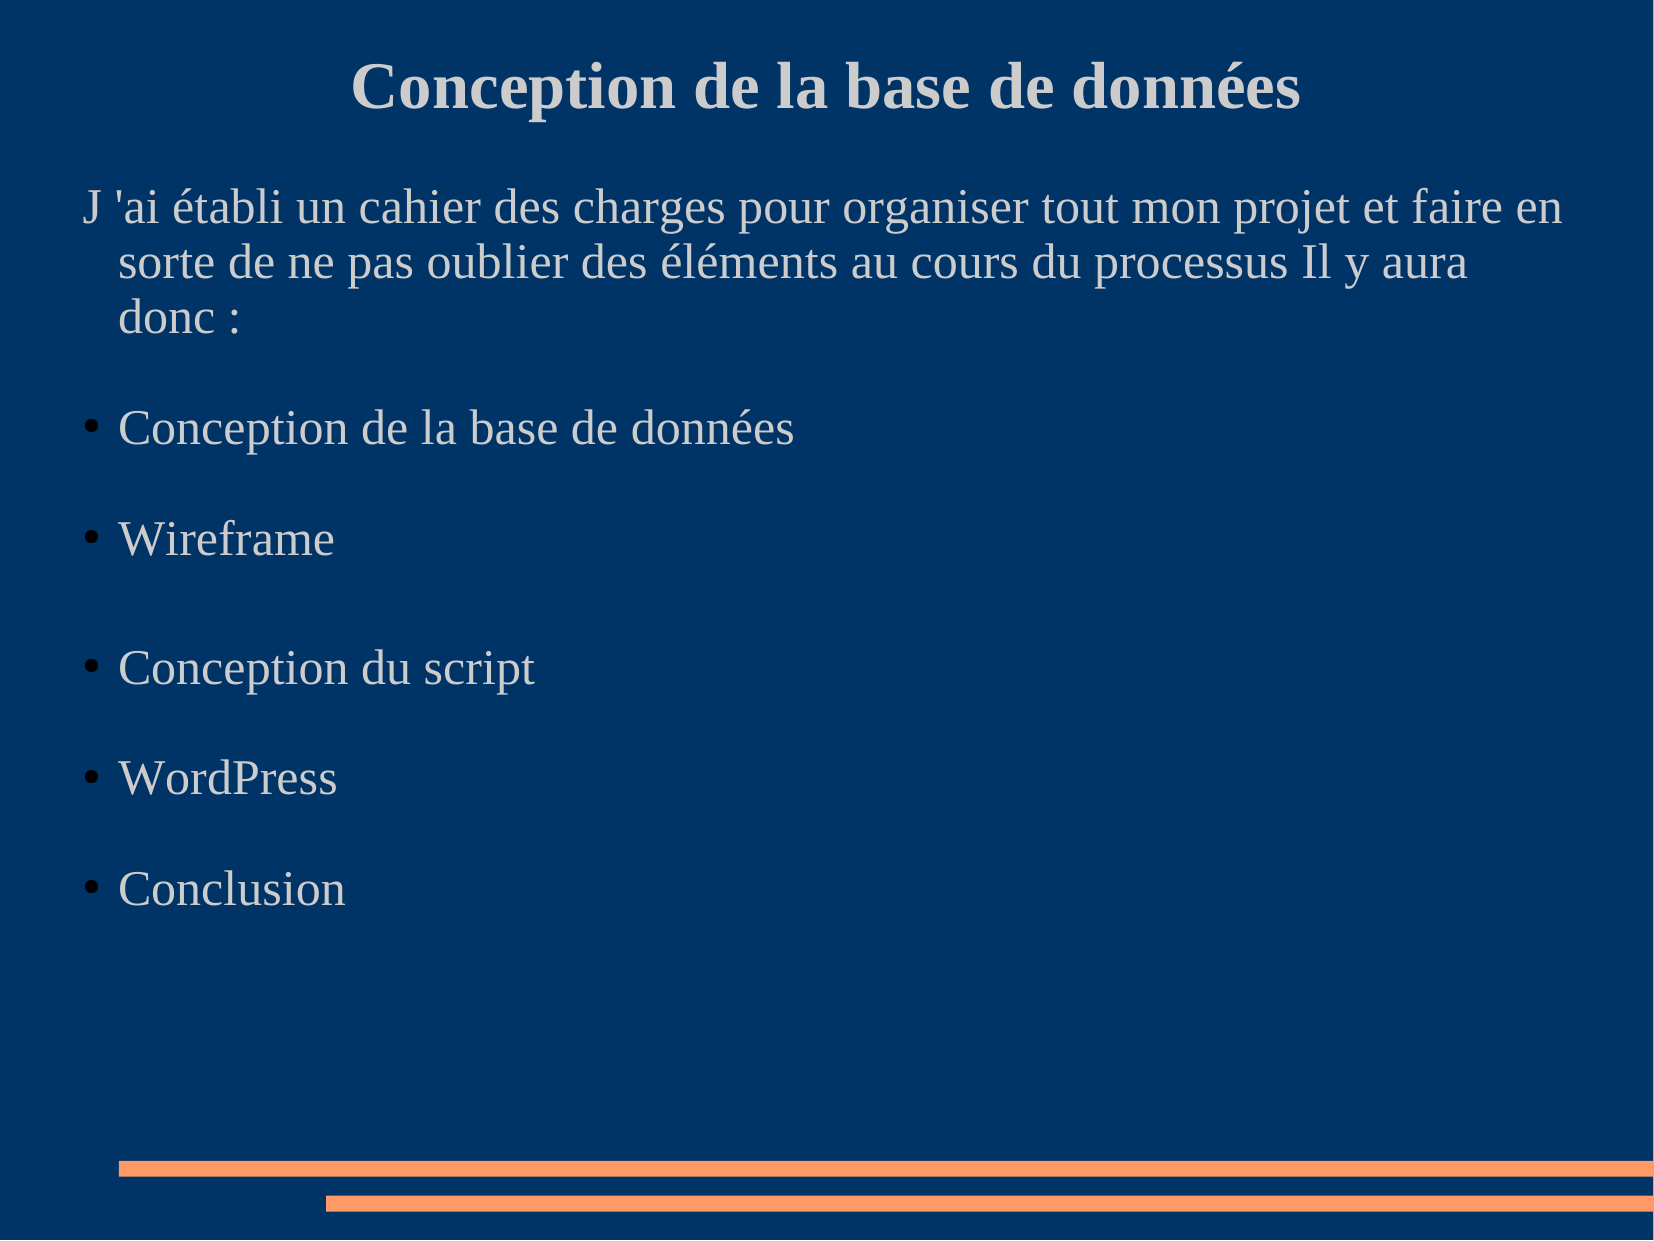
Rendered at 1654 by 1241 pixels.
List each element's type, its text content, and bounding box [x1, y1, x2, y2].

subtitle Conception de la base de données J 'ai établi un cahier des charges pour organiser tout mon projet et faire en sorte de ne pas oublier des éléments au cours du processus Il y aura donc : Conception de la base de données Wireframe Conception du script WordPress Conclusion [82, 49, 1571, 1143]
